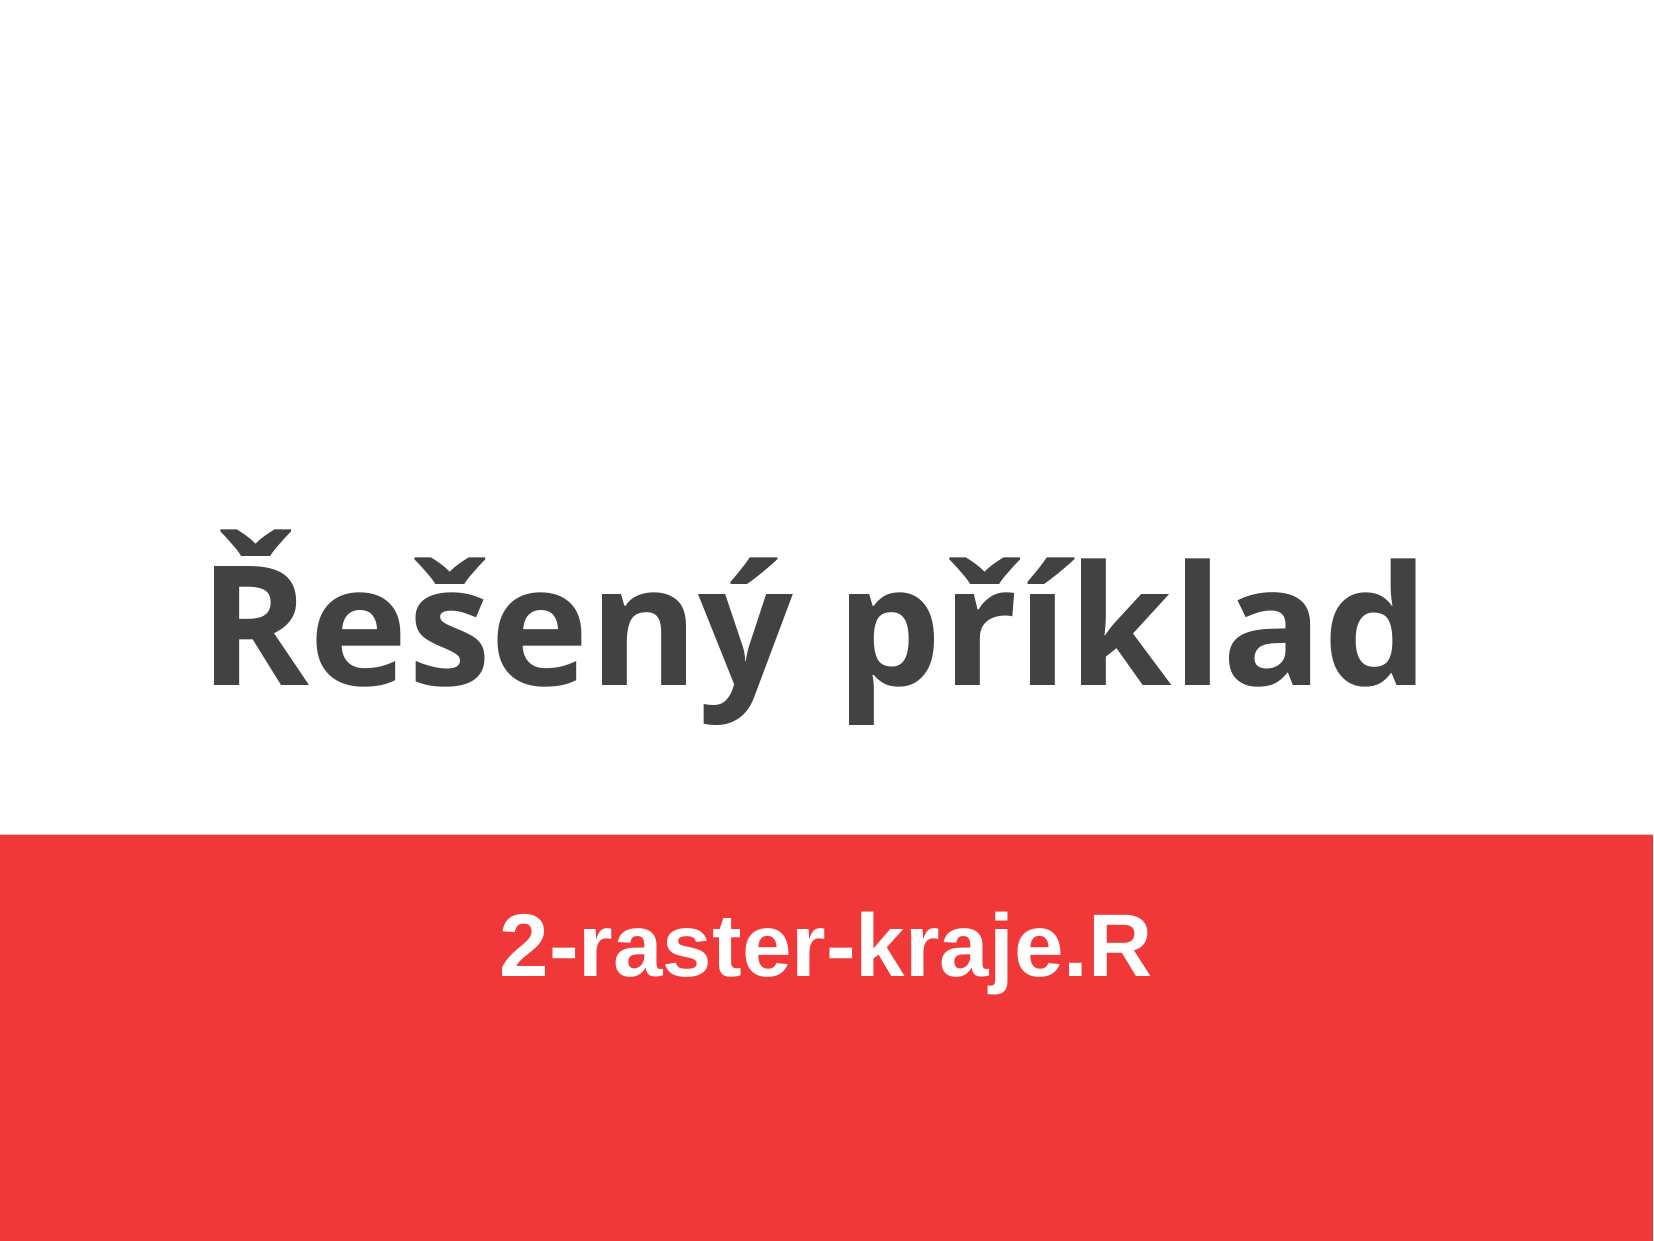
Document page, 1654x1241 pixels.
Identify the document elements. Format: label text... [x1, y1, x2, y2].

subtitle 2-raster-kraje.R [82, 881, 1571, 1010]
title Řešený příklad [70, 430, 1559, 812]
